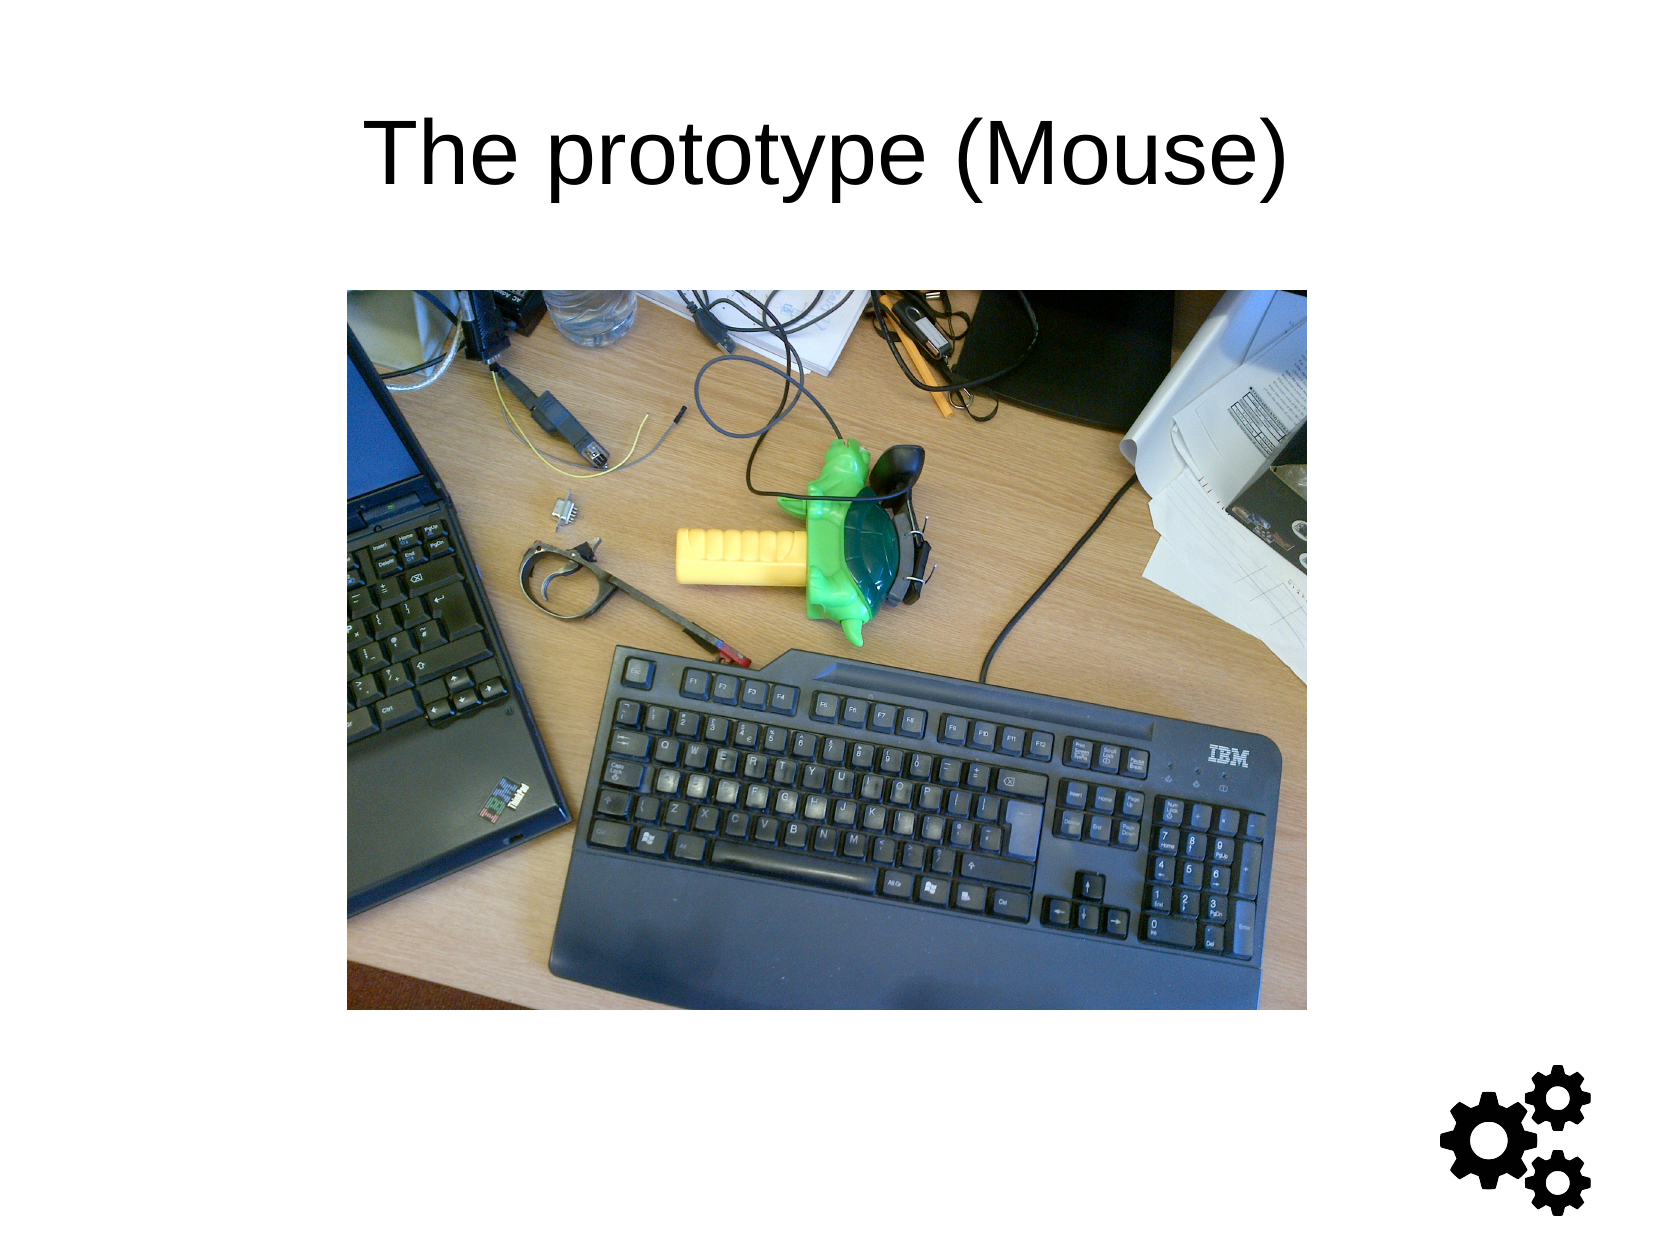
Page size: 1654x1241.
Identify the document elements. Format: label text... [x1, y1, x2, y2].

picture [1440, 1065, 1591, 1216]
title The prototype (Mouse) [82, 49, 1571, 257]
picture [347, 290, 1307, 1010]
